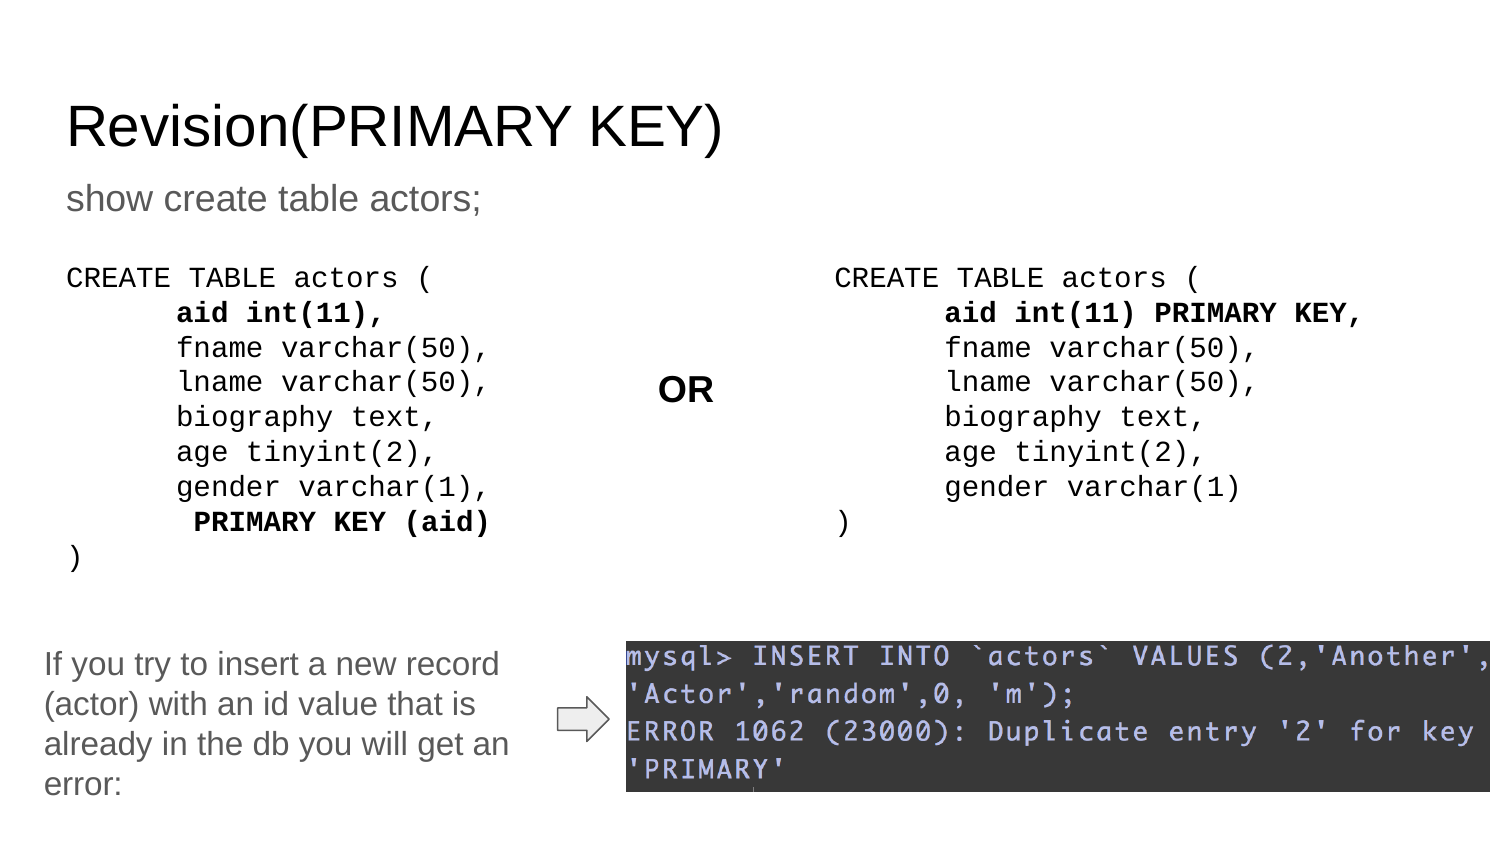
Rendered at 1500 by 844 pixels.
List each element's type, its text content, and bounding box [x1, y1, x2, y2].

text_box CREATE TABLE actors ( aid int(11), fname varchar(50), lname varchar(50), biography text, age tinyint(2), gender varchar(1), PRIMARY KEY (aid) ) [51, 242, 624, 578]
text_box If you try to insert a new record (actor) with an id value that is already in the db you will get an error: [28, 627, 544, 844]
text_box OR [642, 350, 750, 460]
title Revision(PRIMARY KEY) [51, 72, 1449, 167]
text_box CREATE TABLE actors ( aid int(11) PRIMARY KEY, fname varchar(50), lname varchar(50), biography text, age tinyint(2), gender varchar(1) ) [819, 242, 1392, 578]
text_box [557, 696, 610, 742]
list show create table actors; [51, 167, 1449, 713]
picture [626, 641, 1490, 792]
